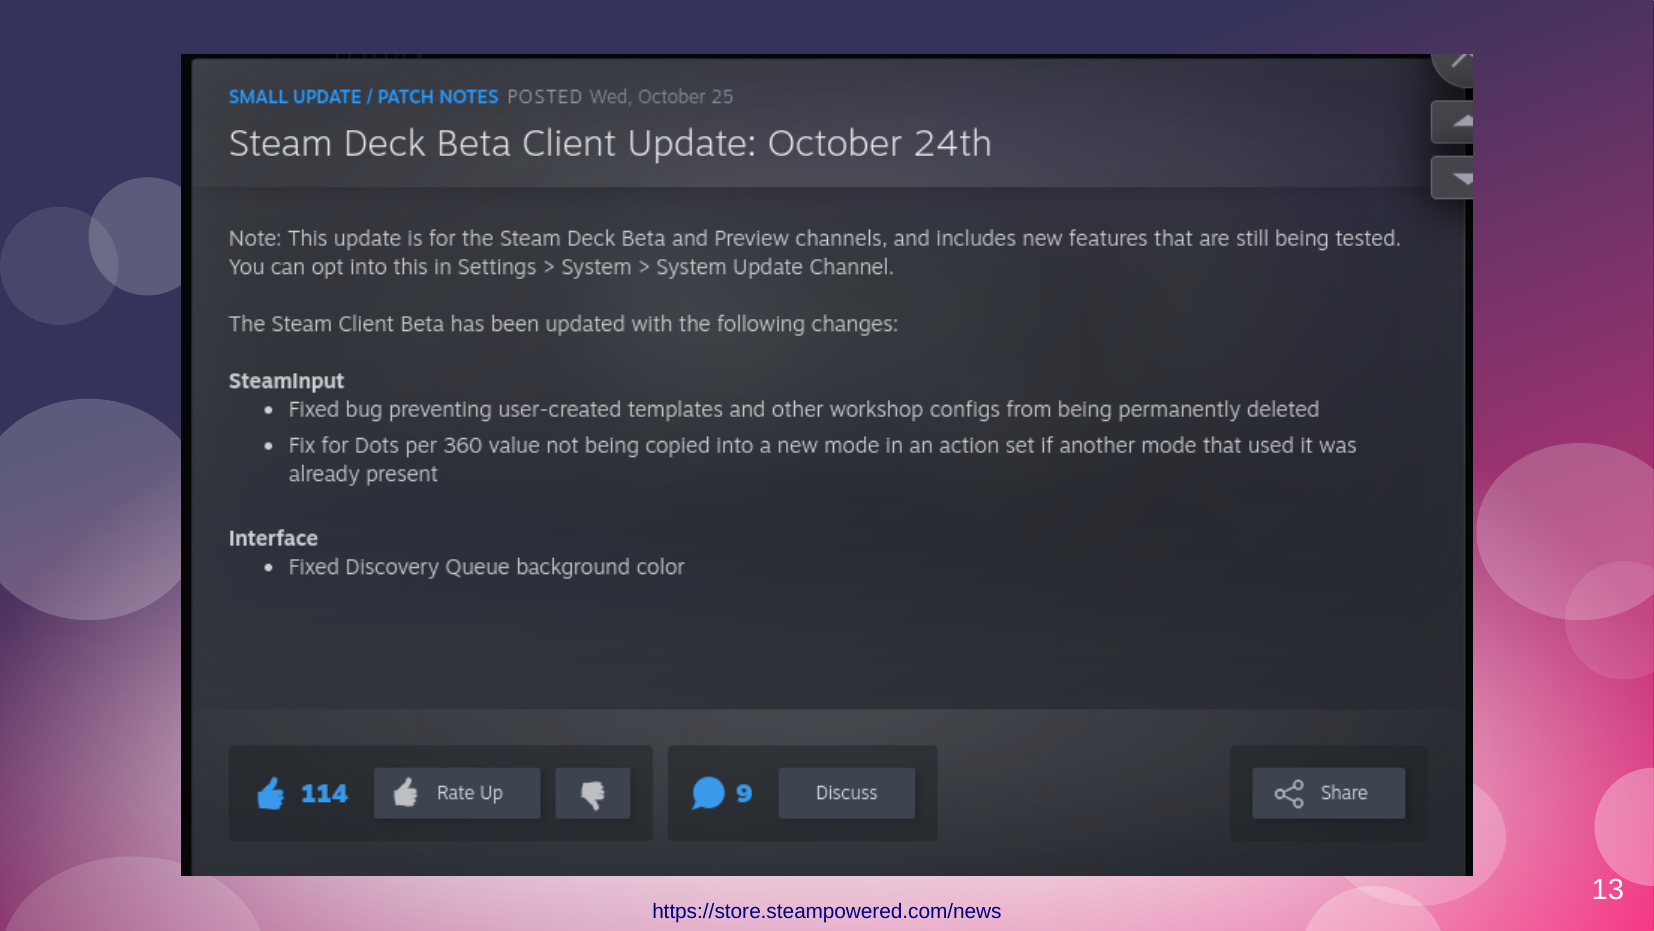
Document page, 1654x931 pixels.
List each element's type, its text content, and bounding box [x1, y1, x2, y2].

picture [181, 54, 1473, 876]
text_box https://store.steampowered.com/news [528, 892, 1126, 931]
